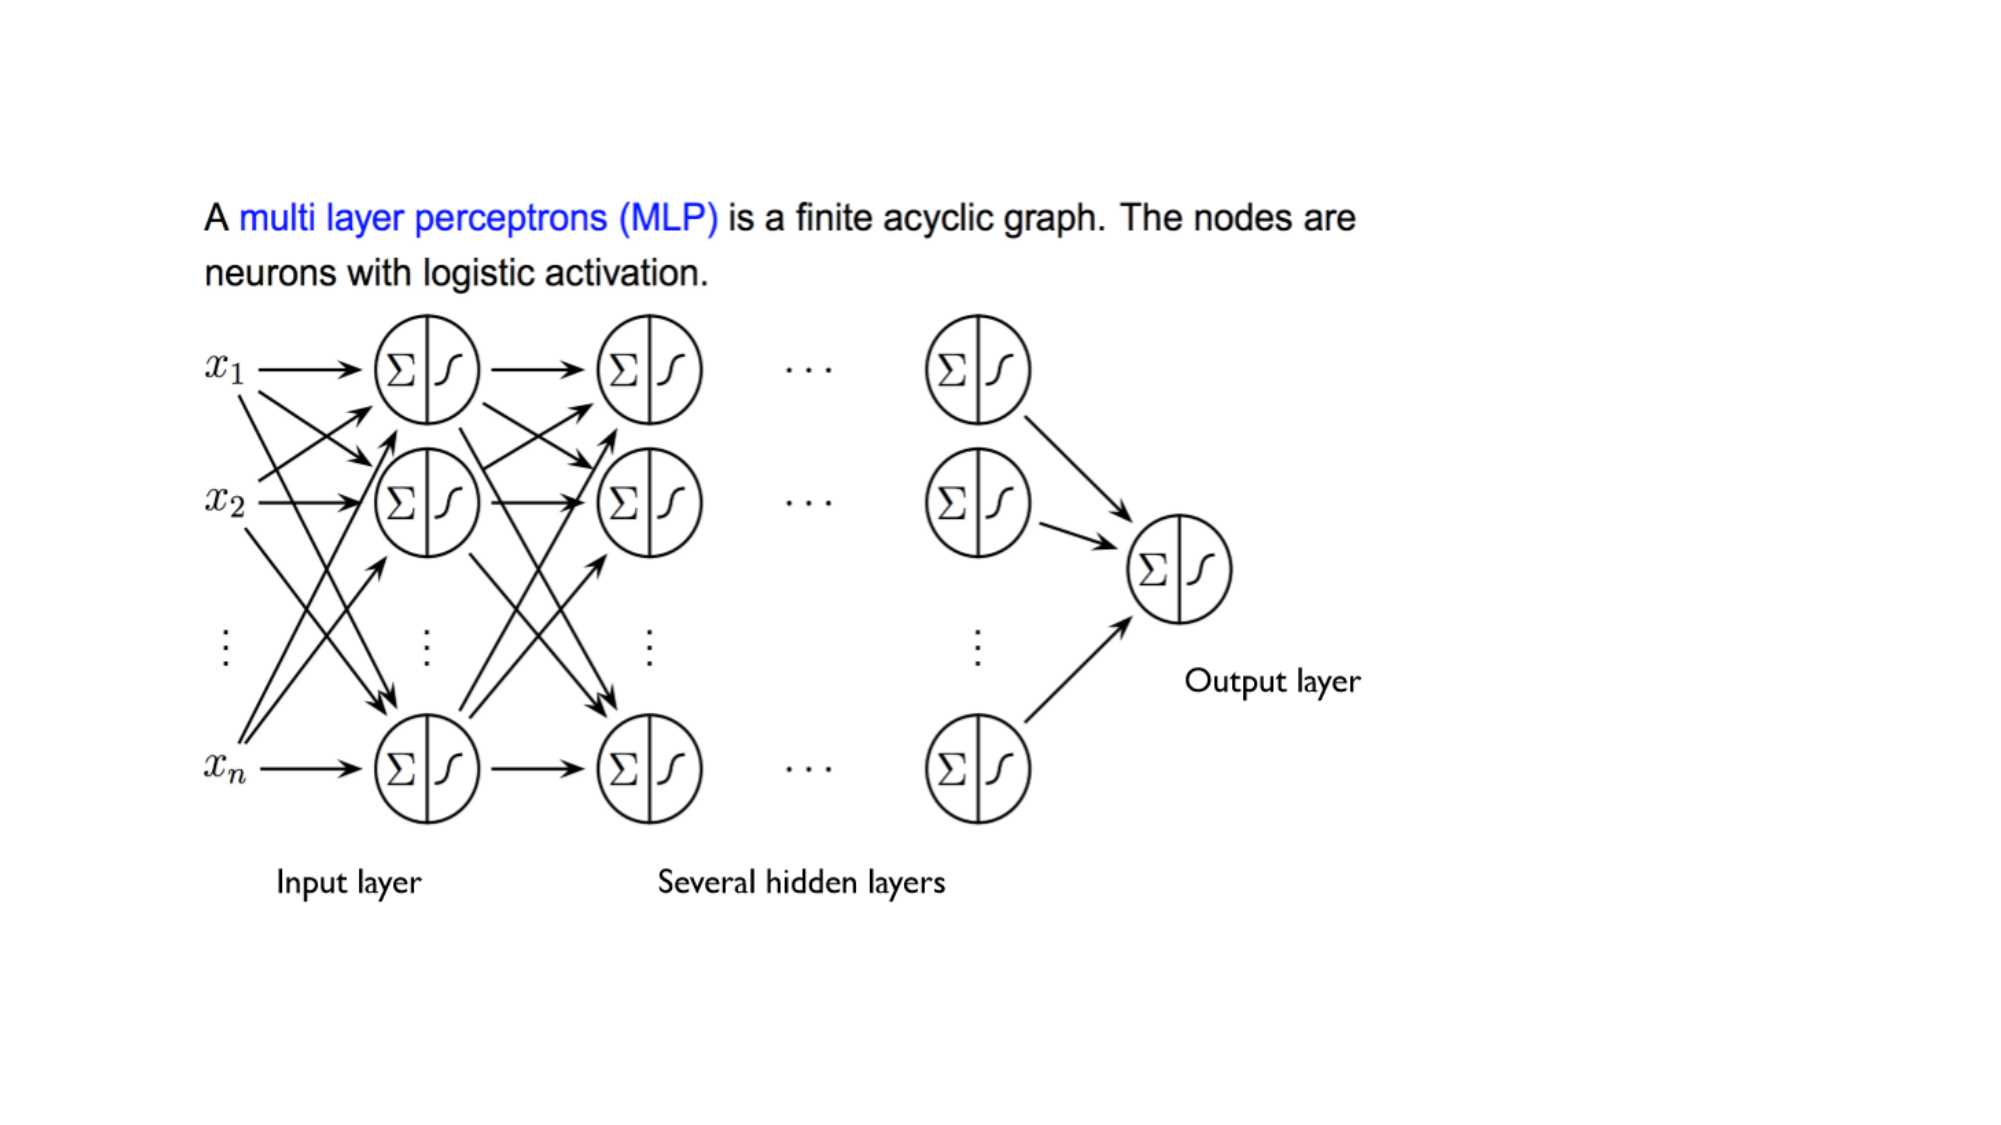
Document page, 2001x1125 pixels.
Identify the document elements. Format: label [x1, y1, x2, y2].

picture [200, 179, 1831, 959]
